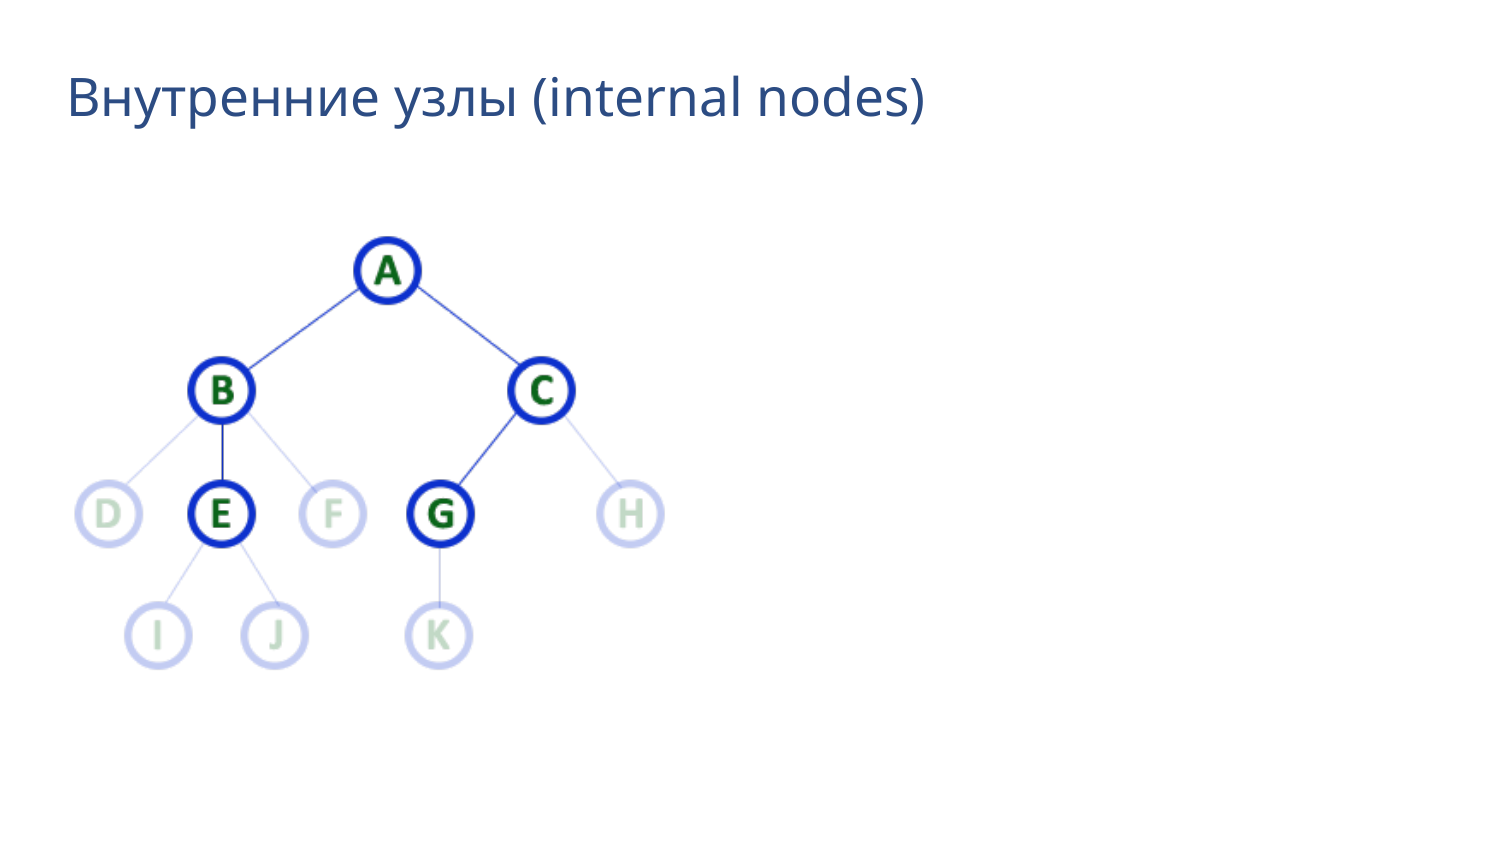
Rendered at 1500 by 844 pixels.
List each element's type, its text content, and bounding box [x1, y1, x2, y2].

title Внутренние узлы (internal nodes) [51, 48, 1449, 142]
picture [51, 199, 689, 713]
